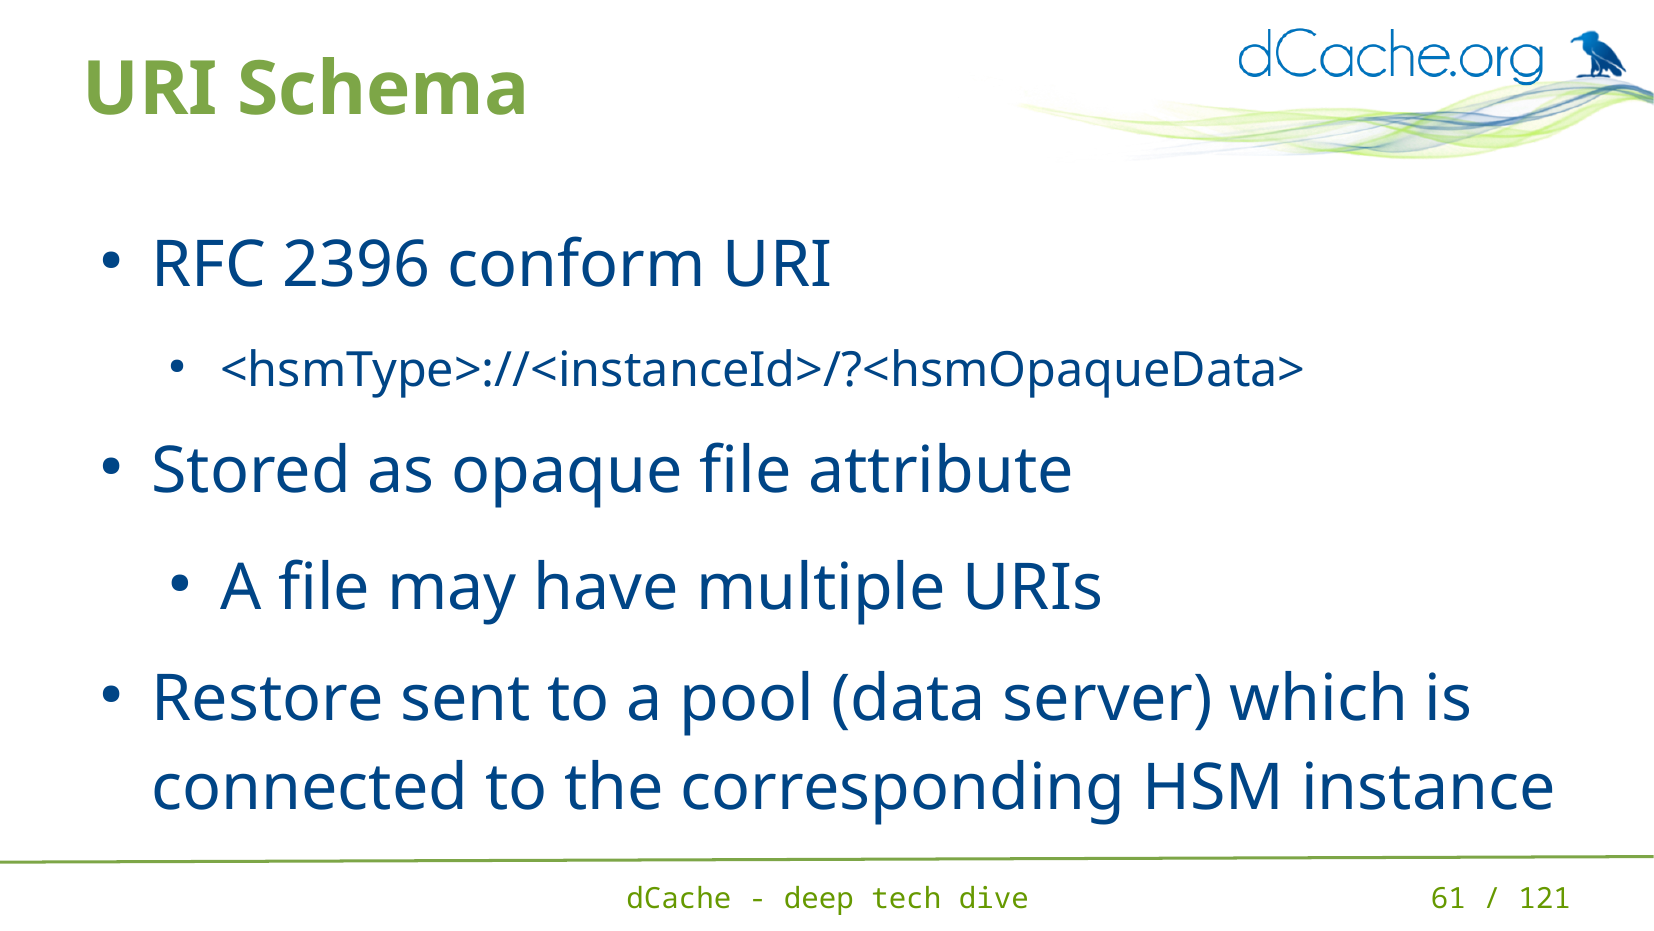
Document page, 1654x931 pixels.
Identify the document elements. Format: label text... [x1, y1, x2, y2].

picture [956, 16, 1654, 169]
list RFC 2396 conform URI <hsmType>://<instanceId>/?<hsmOpaqueData> Stored as opaque file attribute A file may have multiple URIs Restore sent to a pool (data server) which is connected to the corresponding HSM instance [82, 217, 1571, 839]
title URI Schema [82, 40, 1605, 131]
